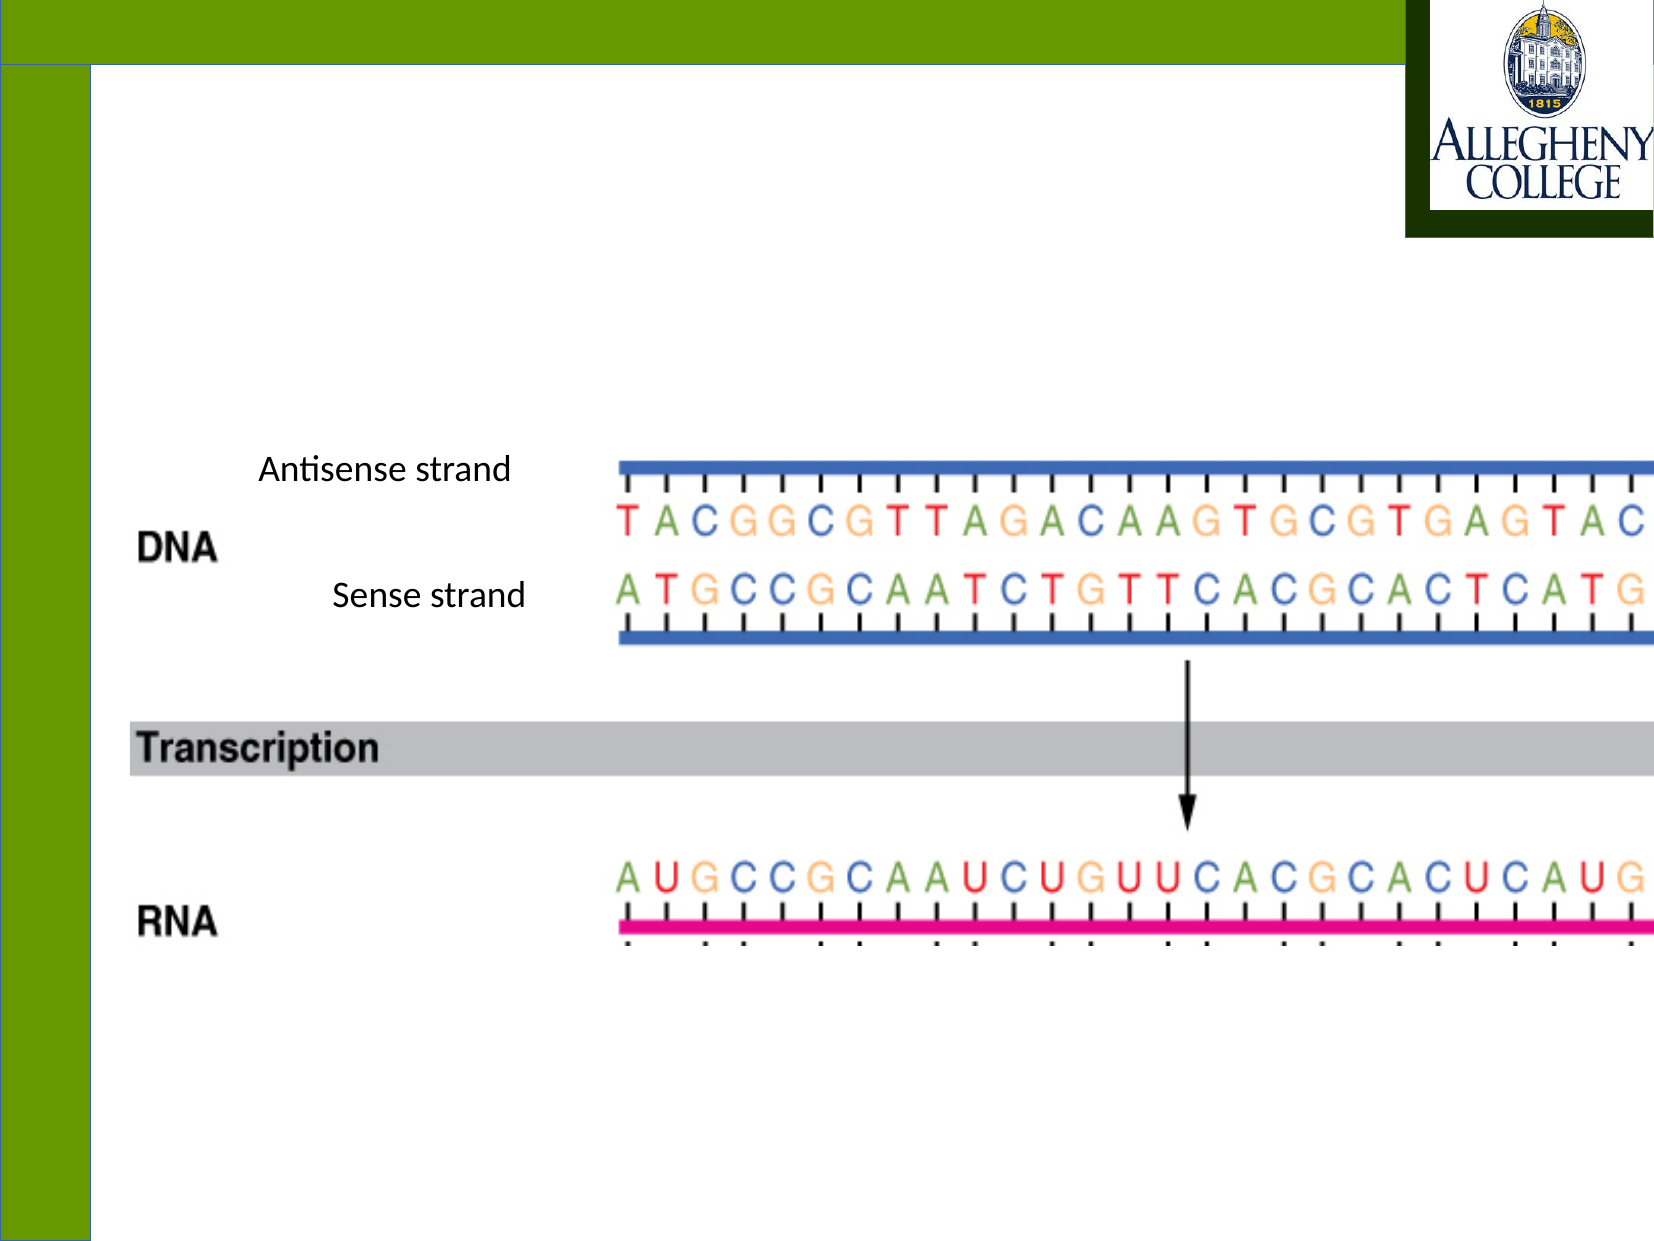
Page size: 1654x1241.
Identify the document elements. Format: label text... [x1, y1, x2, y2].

picture [1430, 0, 1654, 210]
text_box Sense strand [317, 562, 609, 623]
title [91, 65, 1571, 257]
text_box [0, 0, 1654, 1241]
text_box Antisense strand [243, 436, 614, 497]
picture [129, 384, 1654, 946]
